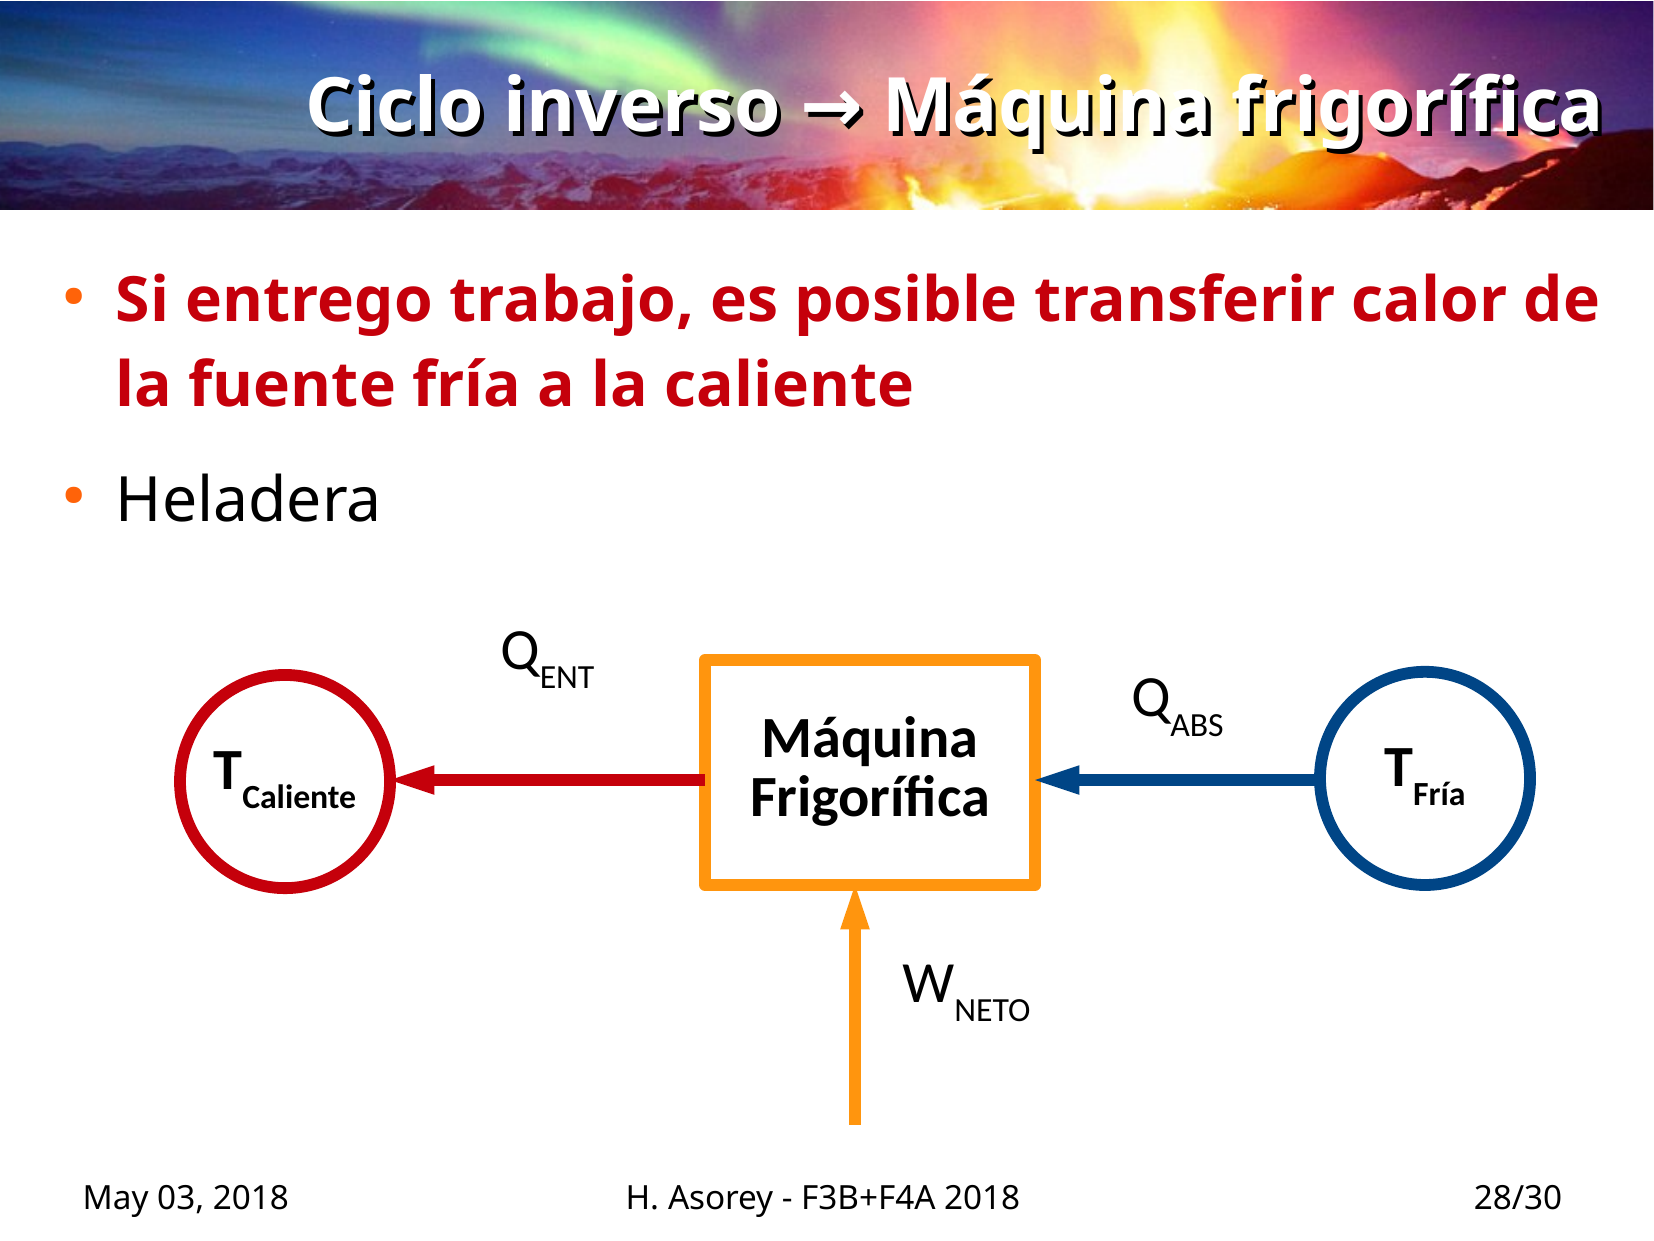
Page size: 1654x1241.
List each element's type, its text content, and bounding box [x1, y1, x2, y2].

text_box WNETO [882, 951, 1051, 1051]
text_box TCaliente [180, 674, 391, 889]
text_box TFría [1320, 671, 1531, 886]
title Ciclo inverso → Máquina frigorífica [45, 15, 1606, 191]
list Si entrego trabajo, es posible transferir calor de la fuente fría a la caliente Heladera [45, 255, 1606, 1156]
picture [0, 1, 1654, 210]
text_box Máquina Frigorífica [705, 660, 1036, 886]
